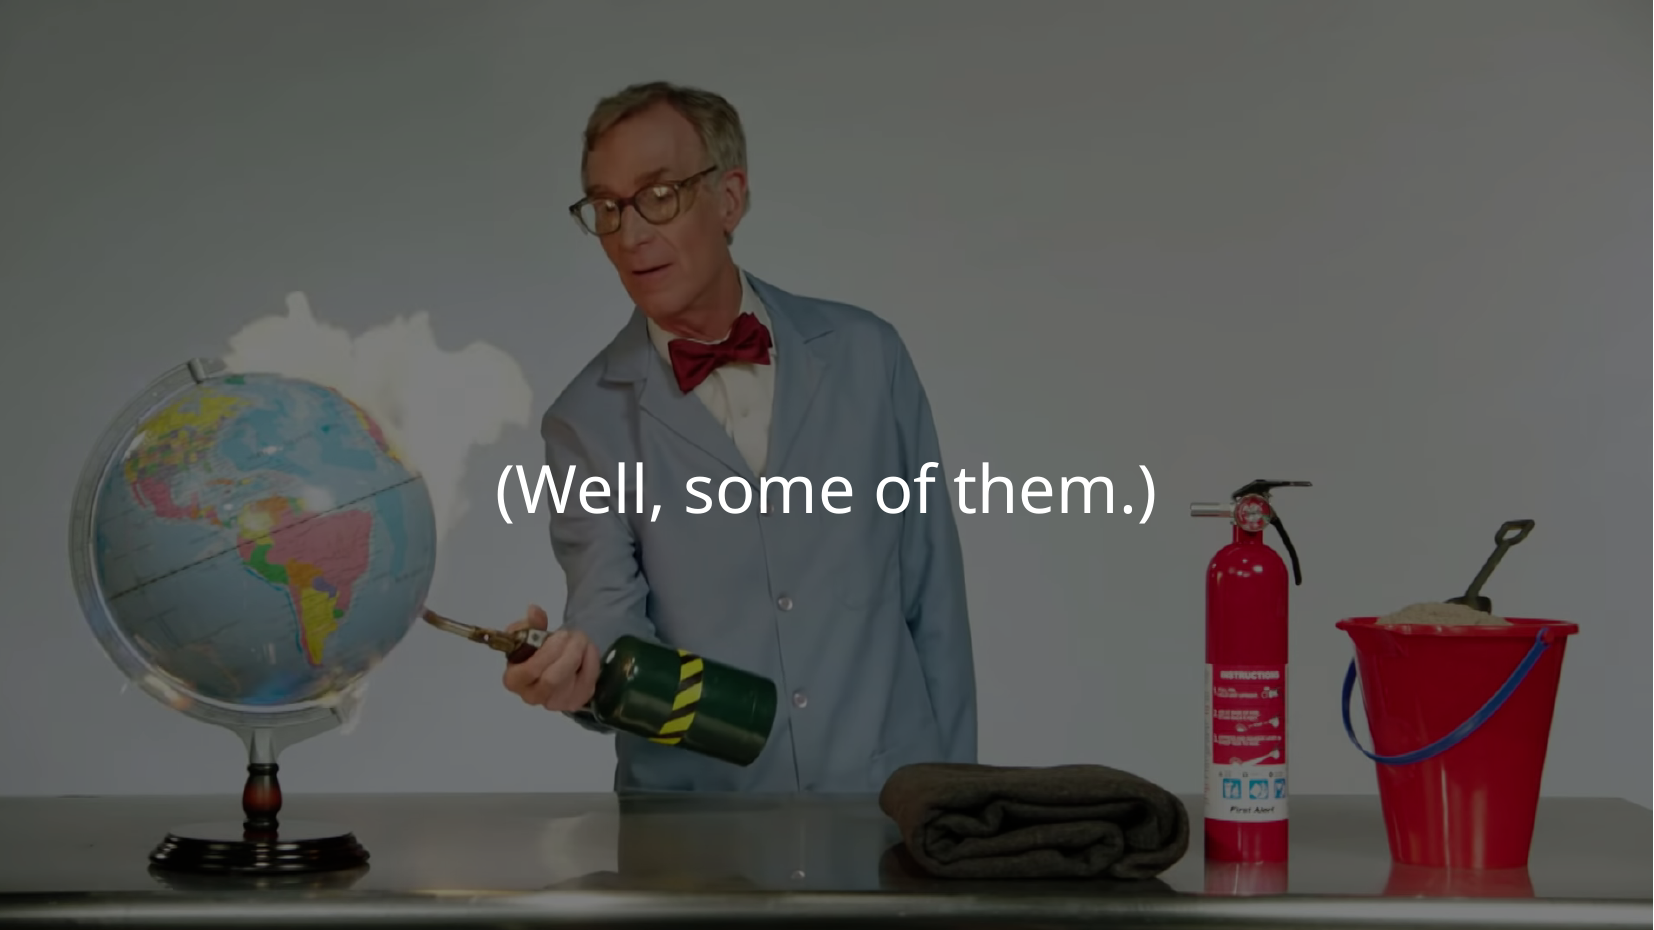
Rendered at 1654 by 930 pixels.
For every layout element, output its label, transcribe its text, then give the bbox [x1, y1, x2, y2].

text_box (Well, some of them.) [82, 217, 1571, 757]
picture [0, 0, 1653, 930]
